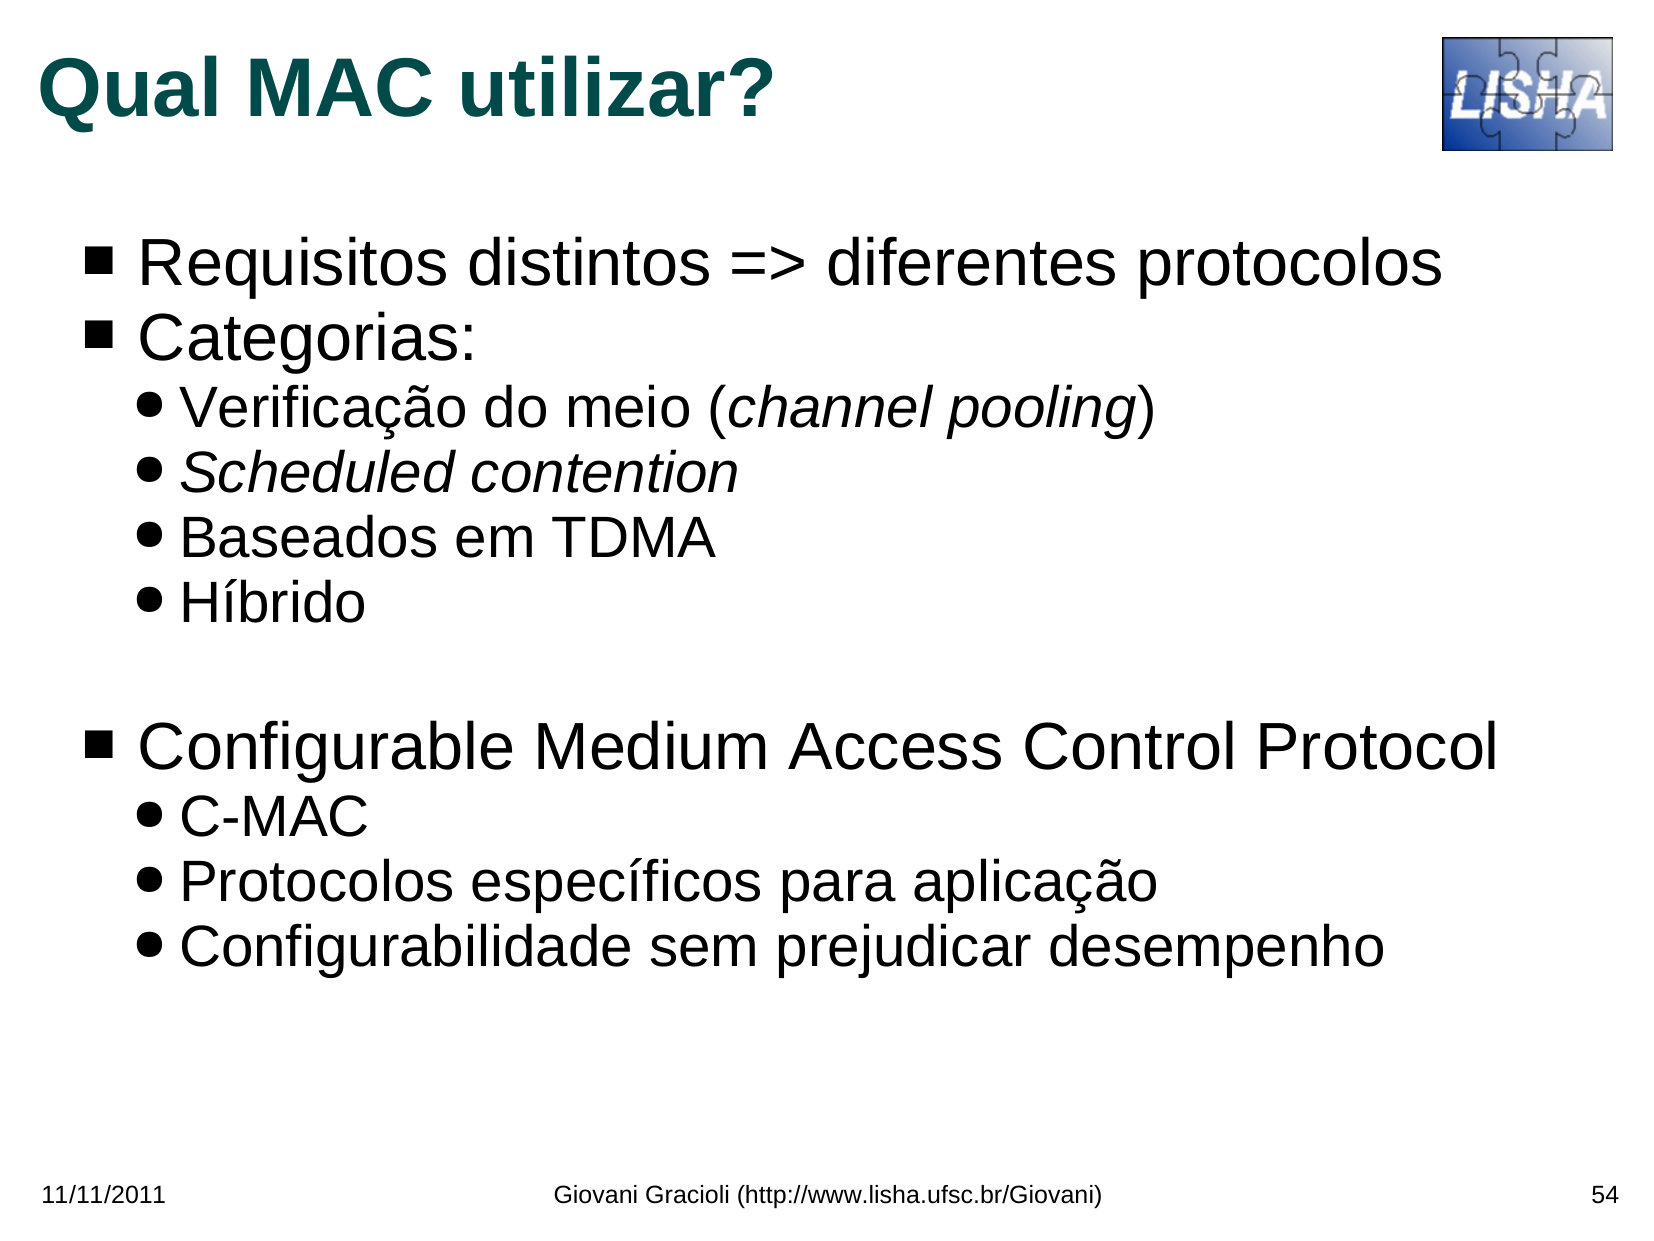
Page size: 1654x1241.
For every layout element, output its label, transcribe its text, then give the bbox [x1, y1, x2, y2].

list Requisitos distintos => diferentes protocolos Categorias: Verificação do meio (channel pooling) Scheduled contention Baseados em TDMA Híbrido Configurable Medium Access Control Protocol C-MAC Protocolos específicos para aplicação Configurabilidade sem prejudicar desempenho [37, 225, 1613, 1163]
title Qual MAC utilizar? [37, 37, 1426, 151]
picture [1442, 37, 1613, 151]
